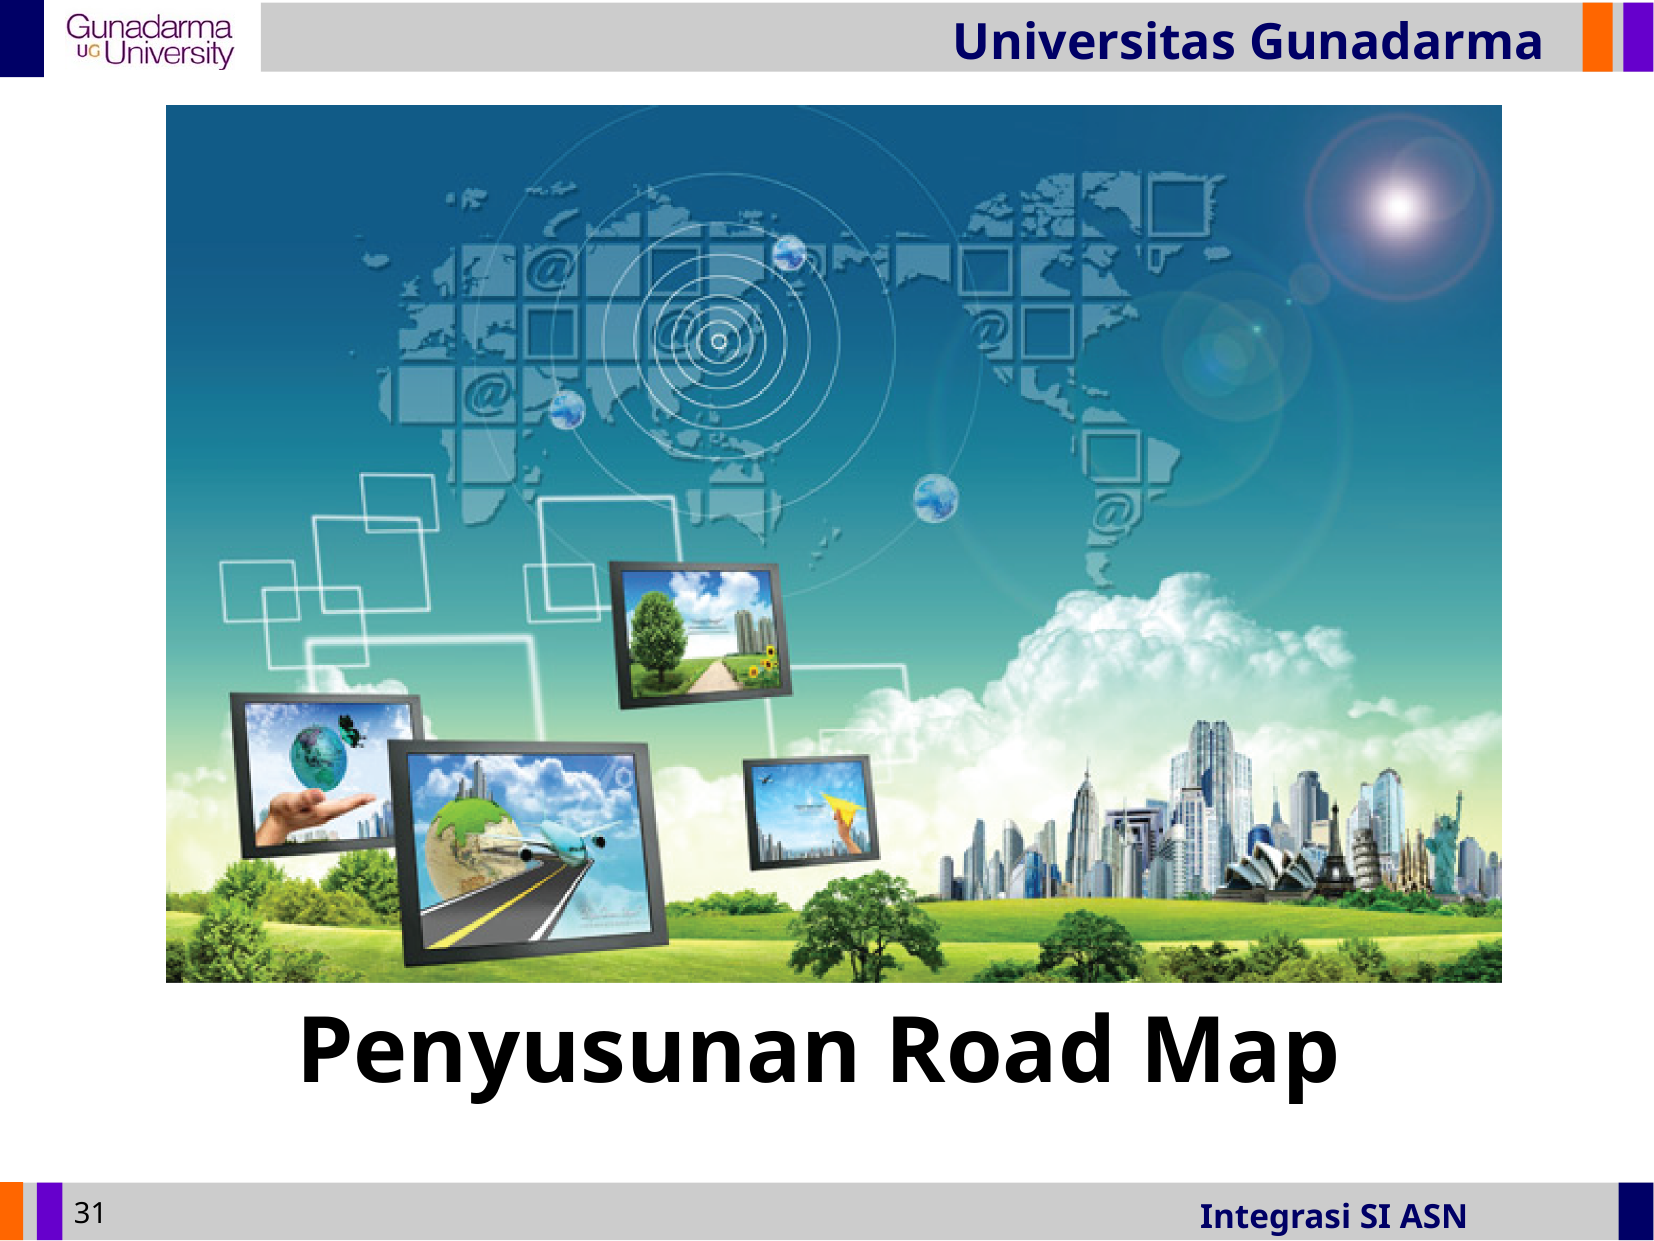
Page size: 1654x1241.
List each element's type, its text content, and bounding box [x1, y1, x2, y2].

picture [65, 0, 235, 70]
title Penyusunan Road Map [62, 983, 1576, 1111]
picture [166, 105, 1502, 983]
